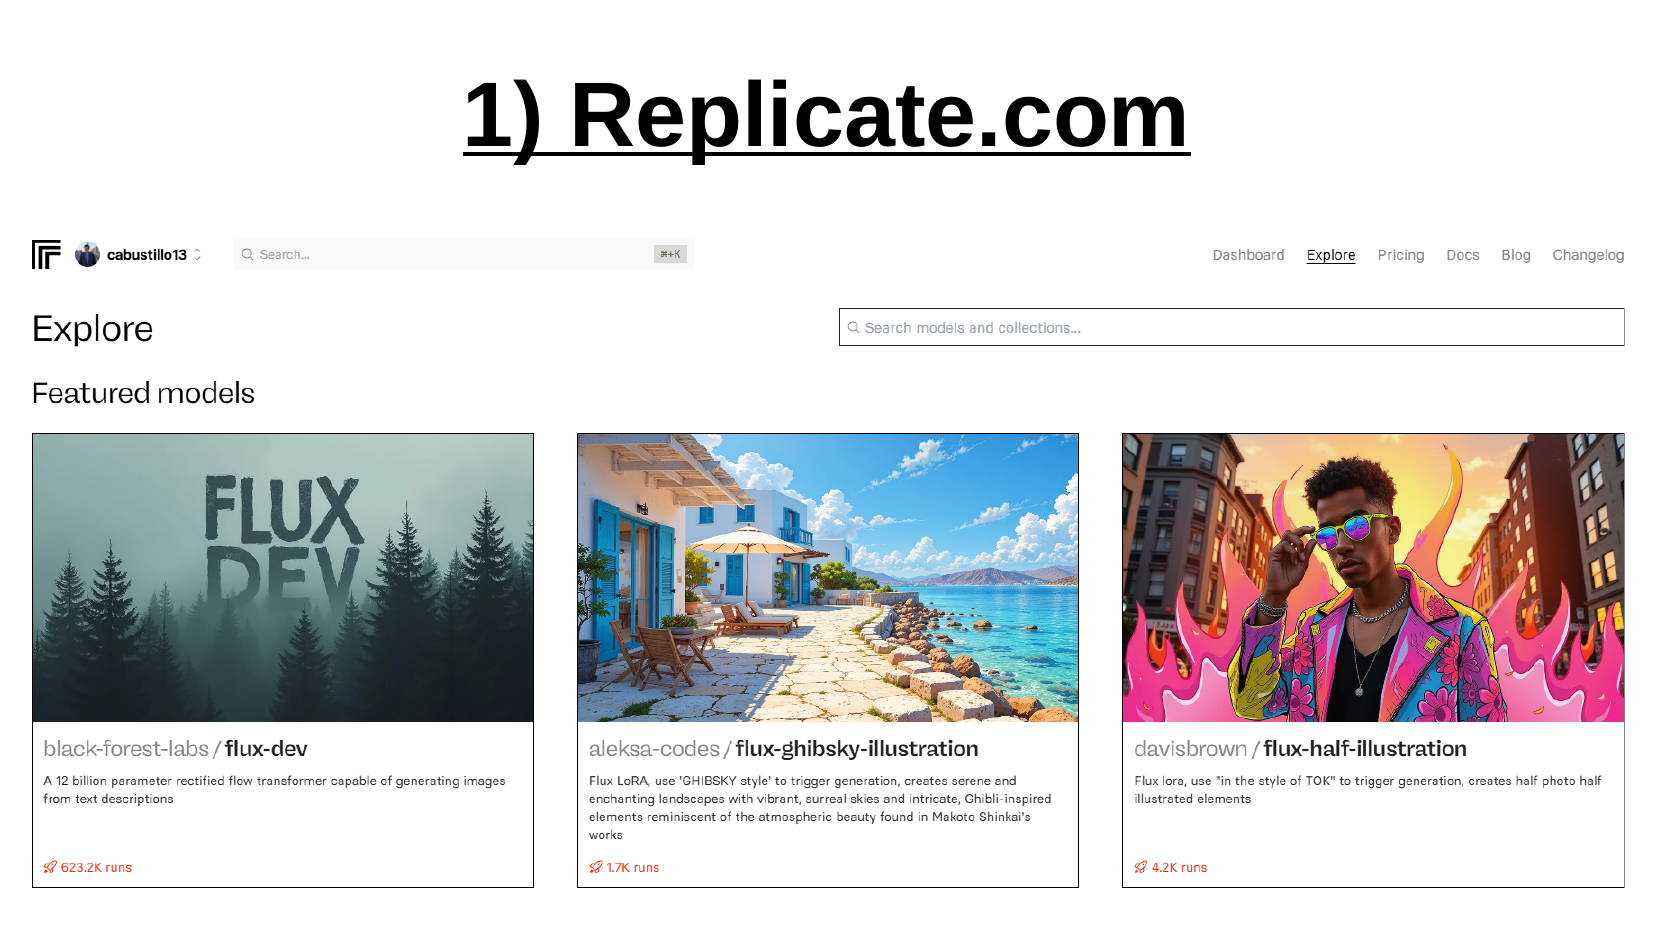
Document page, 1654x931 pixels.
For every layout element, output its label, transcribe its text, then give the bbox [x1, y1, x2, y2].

picture [0, 206, 1652, 909]
title 1) Replicate.com [82, 37, 1571, 193]
